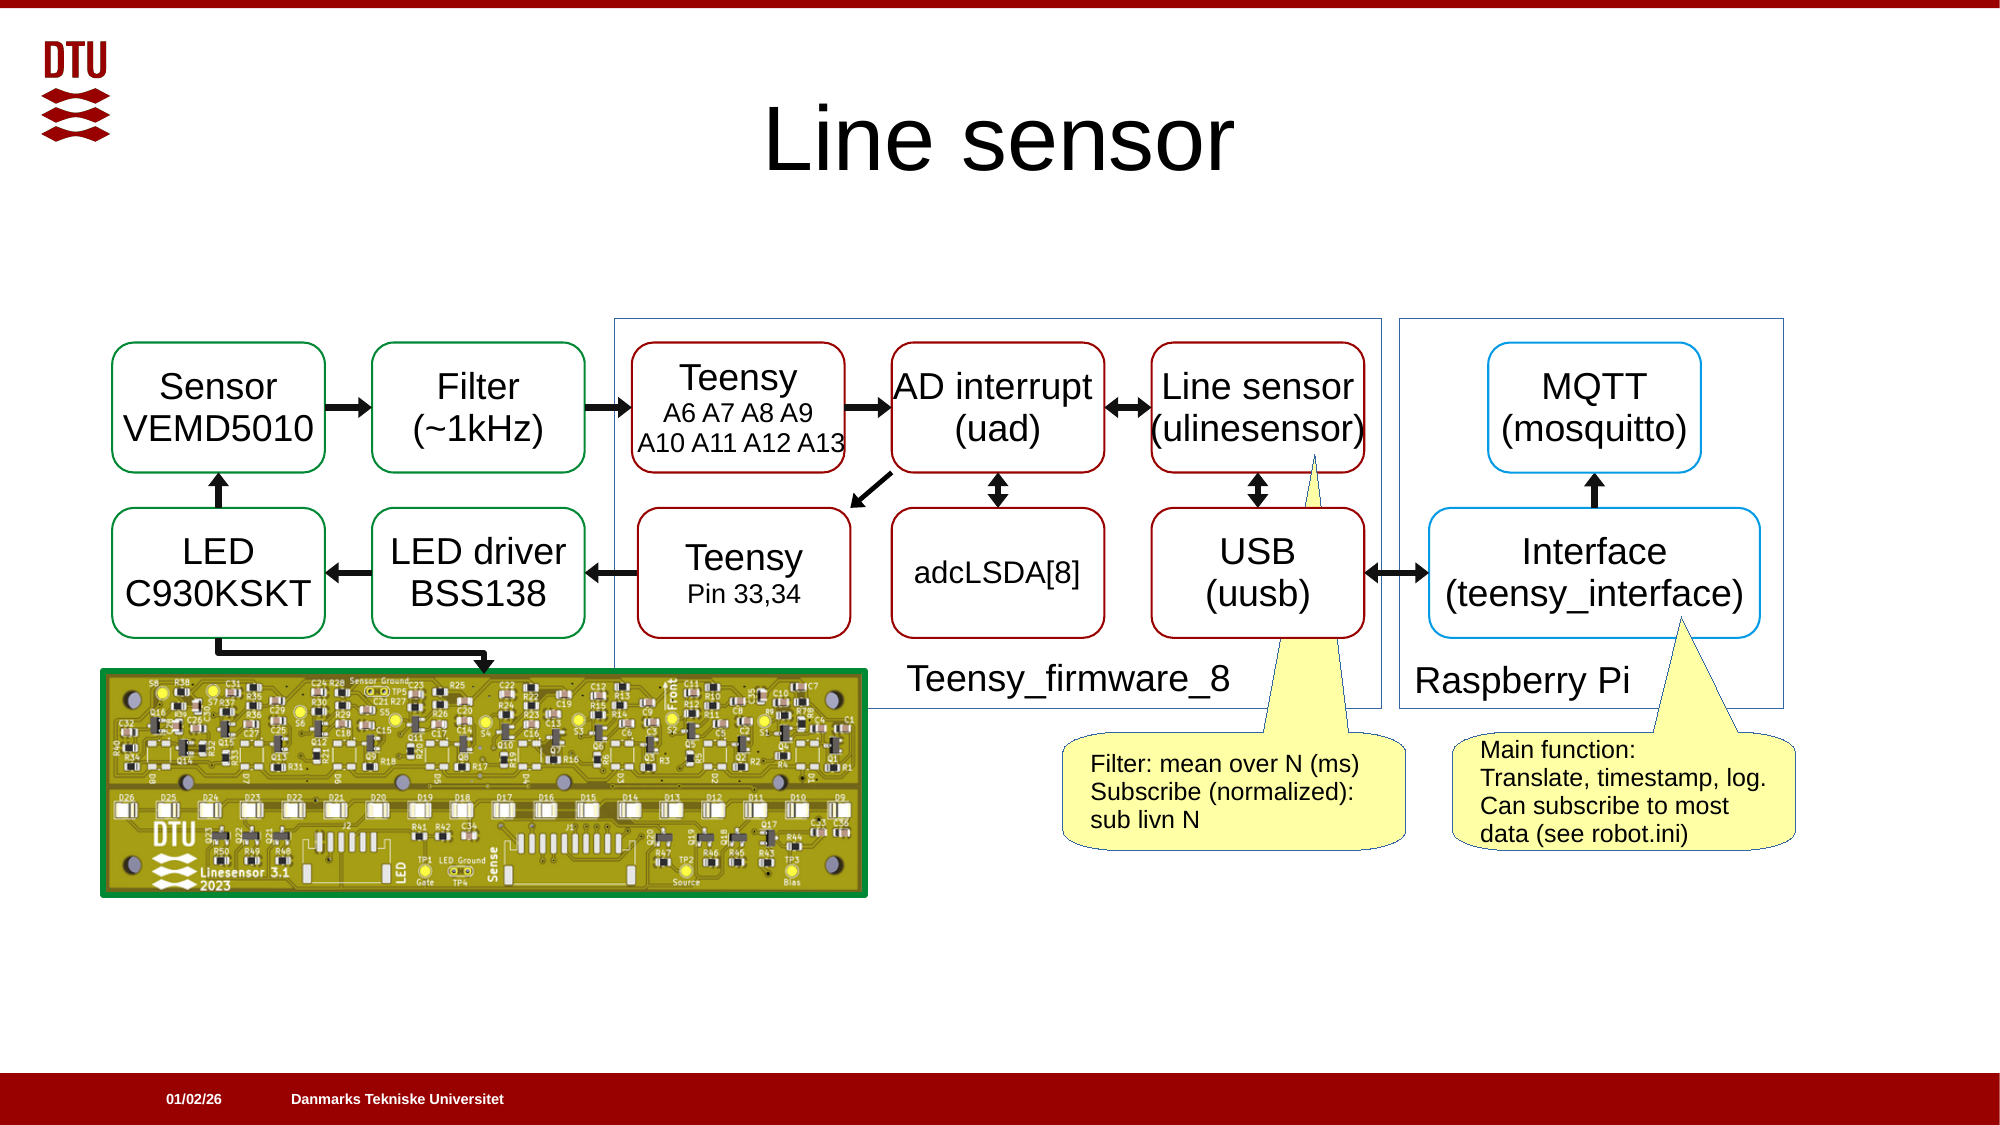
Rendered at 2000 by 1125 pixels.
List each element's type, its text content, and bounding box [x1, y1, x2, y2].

text_box Interface (teensy_interface) [1429, 507, 1760, 638]
text_box Filter (~1kHz) [372, 342, 585, 473]
text_box adcLSDA[8] [891, 507, 1105, 638]
title Line sensor [99, 44, 1900, 233]
text_box MQTT (mosquitto) [1488, 342, 1701, 473]
text_box Sensor VEMD5010 [112, 342, 325, 473]
text_box Teensy Pin 33,34 [637, 507, 851, 638]
text_box AD interrupt (uad) [891, 342, 1105, 473]
text_box LED C930KSKT [112, 507, 325, 638]
text_box Teensy_firmware_8 [891, 649, 1247, 707]
picture [106, 673, 862, 892]
text_box Raspberry Pi [1399, 651, 1646, 709]
text_box Teensy A6 A7 A8 A9 A10 A11 A12 A13 [631, 342, 845, 473]
text_box Line sensor (ulinesensor) [1151, 342, 1365, 473]
text_box Filter: mean over N (ms) Subscribe (normalized): sub livn N [1062, 638, 1406, 851]
text_box Main function: Translate, timestamp, log. Can subscribe to most data (see robot.ini) [1452, 616, 1796, 851]
text_box USB (uusb) [1151, 507, 1365, 638]
text_box LED driver BSS138 [372, 507, 585, 638]
